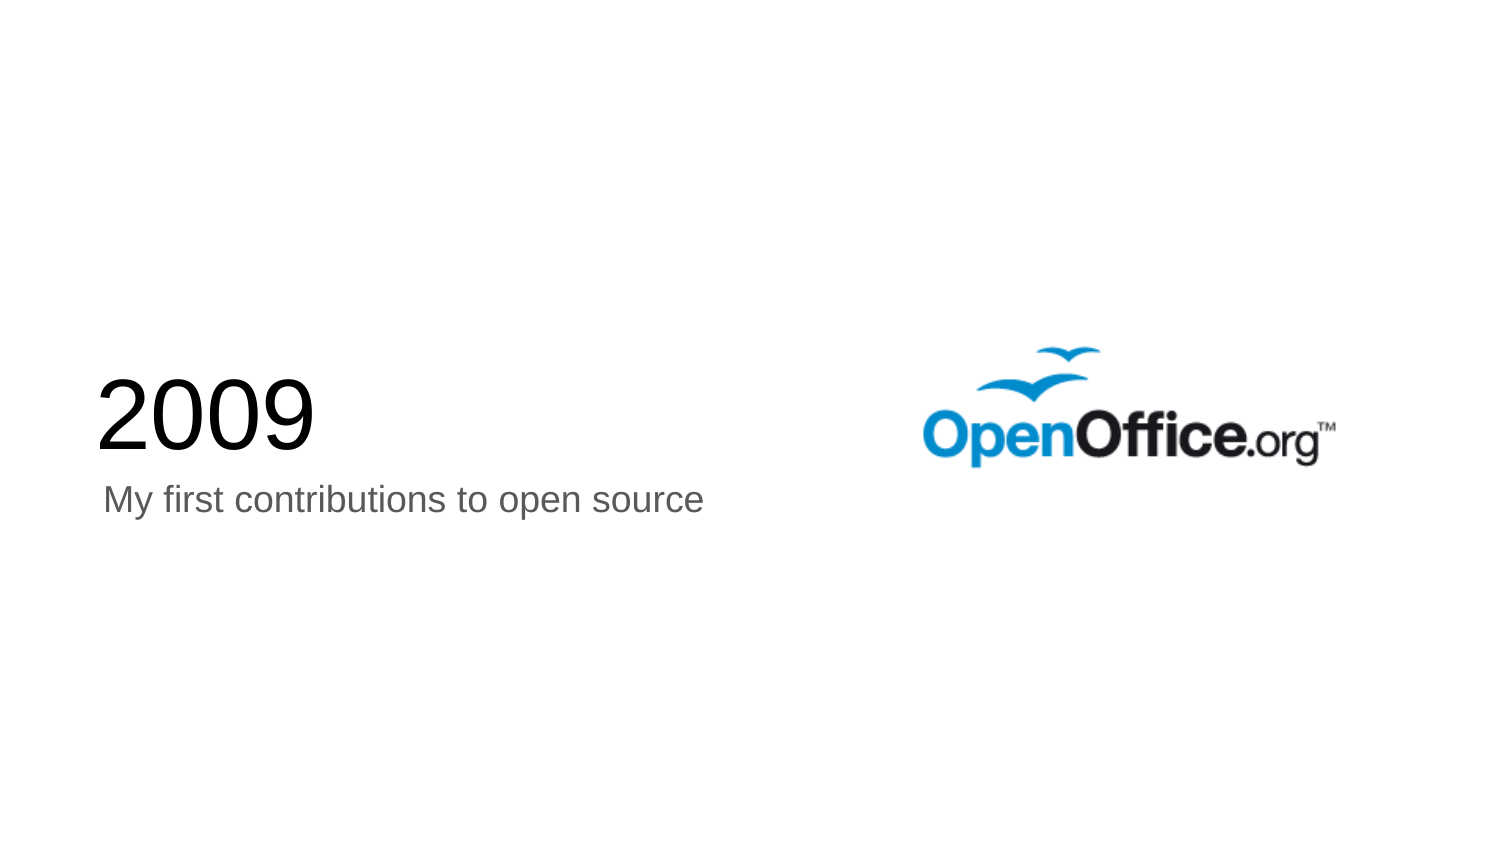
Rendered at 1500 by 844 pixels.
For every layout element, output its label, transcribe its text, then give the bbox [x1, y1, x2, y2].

picture [894, 292, 1364, 527]
title 2009 [80, 73, 1125, 745]
subtitle My first contributions to open source [88, 459, 825, 663]
